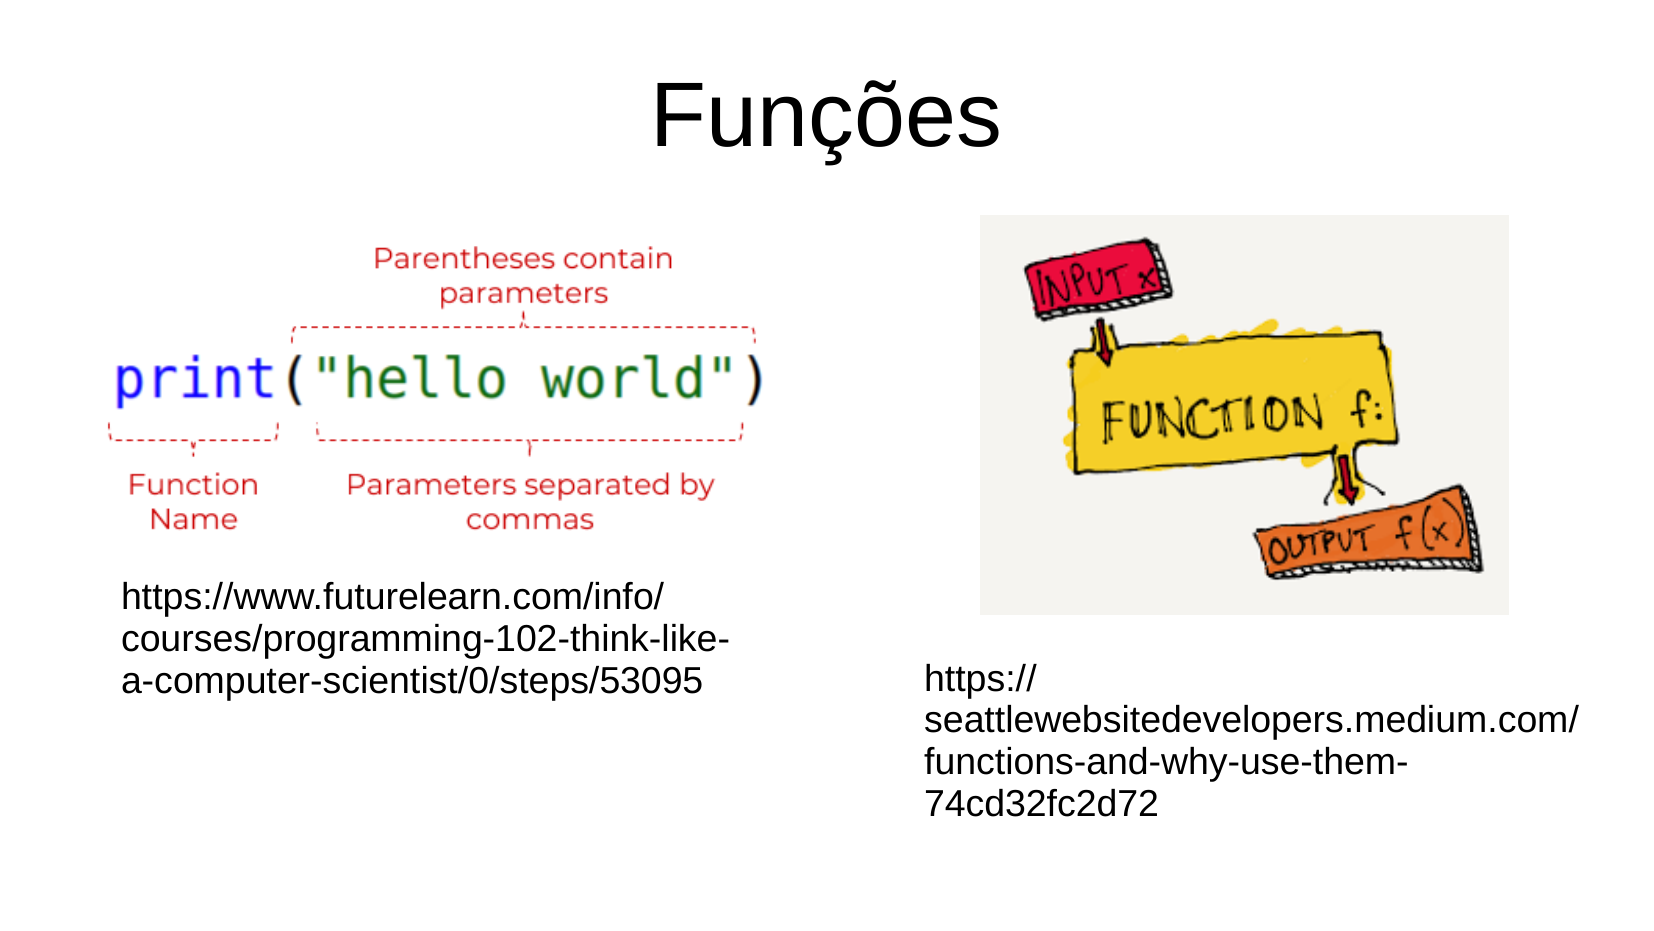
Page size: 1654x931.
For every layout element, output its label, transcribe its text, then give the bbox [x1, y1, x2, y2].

picture [980, 215, 1509, 615]
text_box https://www.futurelearn.com/info/courses/programming-102-think-like-a-computer-scientist/0/steps/53095 [106, 567, 756, 709]
picture [85, 212, 792, 556]
title Funções [82, 37, 1571, 193]
text_box https://seattlewebsitedevelopers.medium.com/functions-and-why-use-them-74cd32fc2d72 [909, 649, 1607, 833]
